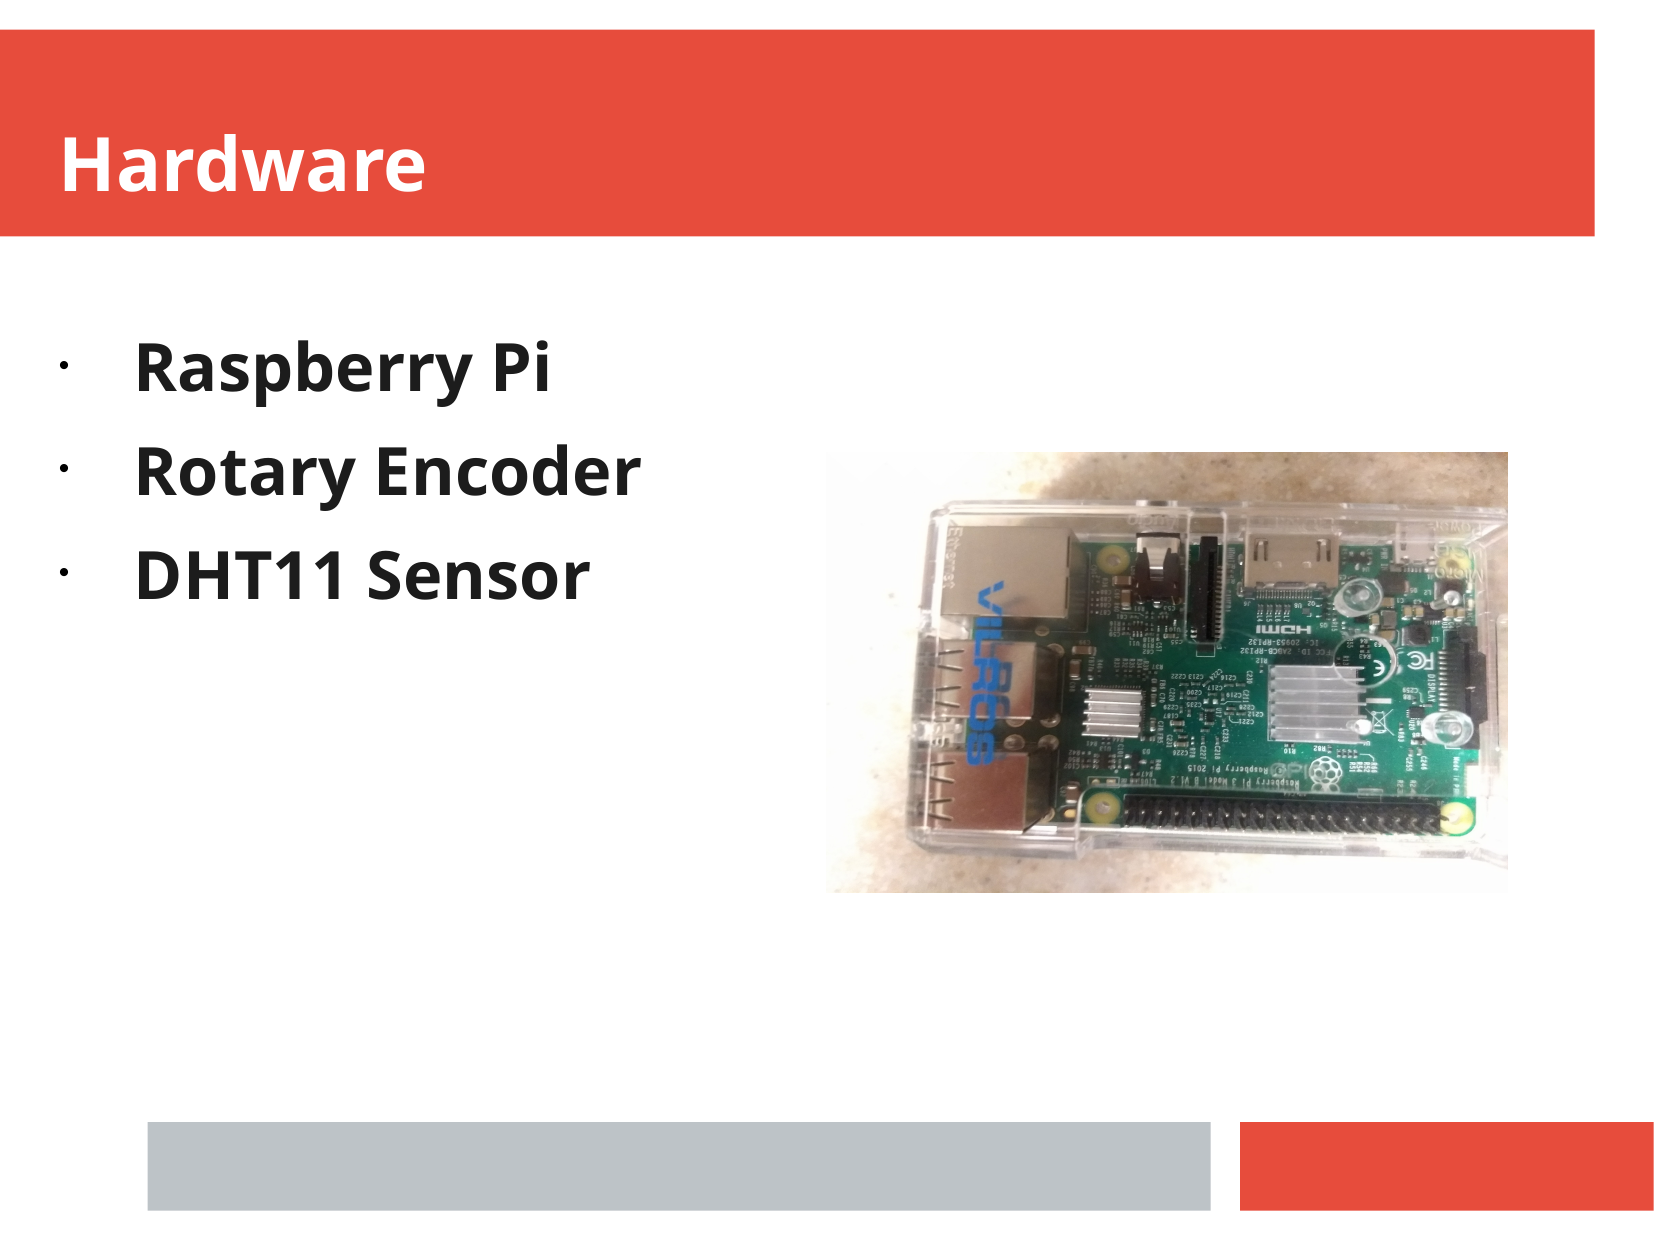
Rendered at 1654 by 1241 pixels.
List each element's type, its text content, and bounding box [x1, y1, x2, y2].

list Raspberry Pi Rotary Encoder DHT11 Sensor [59, 324, 1565, 1093]
picture [826, 452, 1508, 893]
title Hardware [59, 115, 1595, 207]
